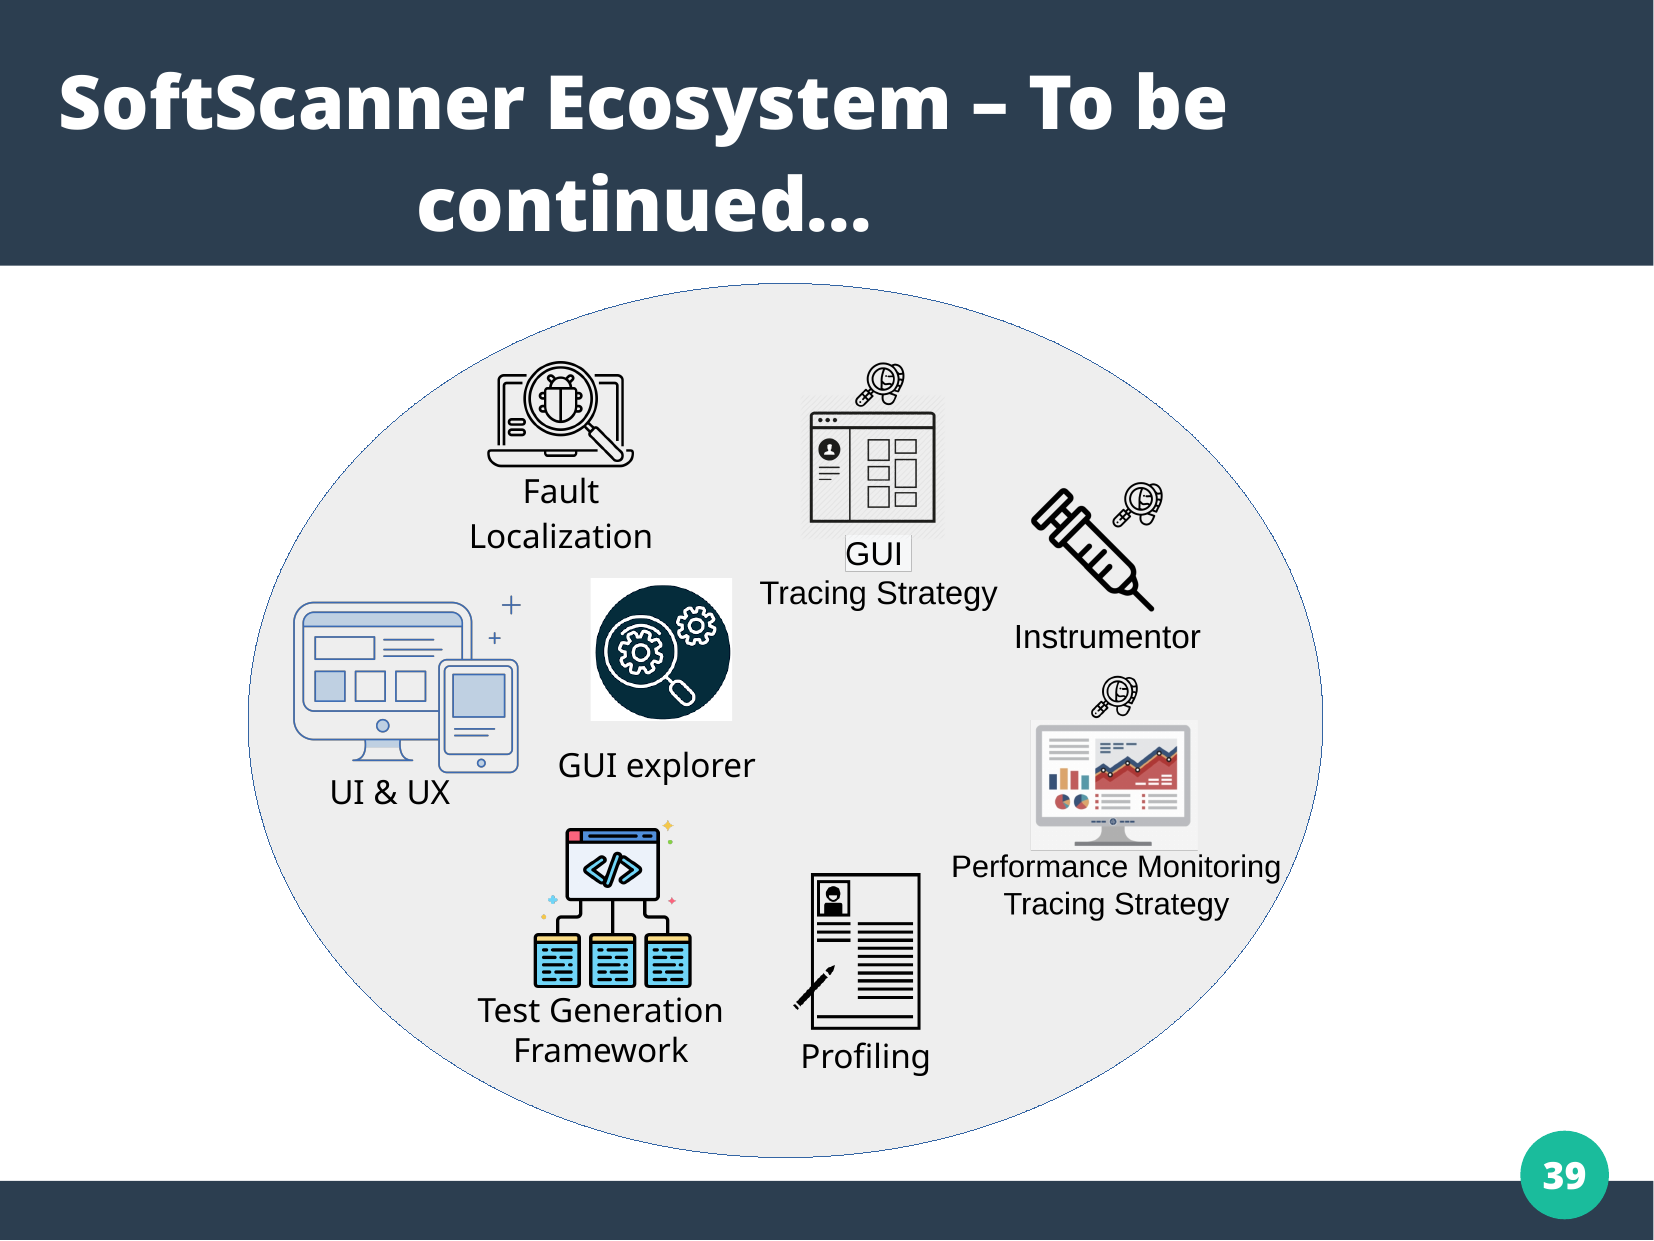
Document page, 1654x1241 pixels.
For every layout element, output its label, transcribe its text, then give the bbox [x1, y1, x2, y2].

title SoftScanner Ecosystem – To be continued... [58, 49, 1595, 207]
text_box Fault Localization [442, 460, 680, 553]
text_box Profiling [785, 1026, 951, 1123]
picture [478, 331, 643, 497]
text_box GUI explorer [525, 736, 810, 792]
text_box Test Generation Framework [448, 981, 753, 1034]
text_box [248, 283, 1323, 1158]
picture [525, 820, 700, 981]
text_box UI & UX [271, 761, 508, 816]
picture [288, 566, 525, 804]
picture [742, 347, 1300, 1026]
picture [590, 578, 733, 721]
